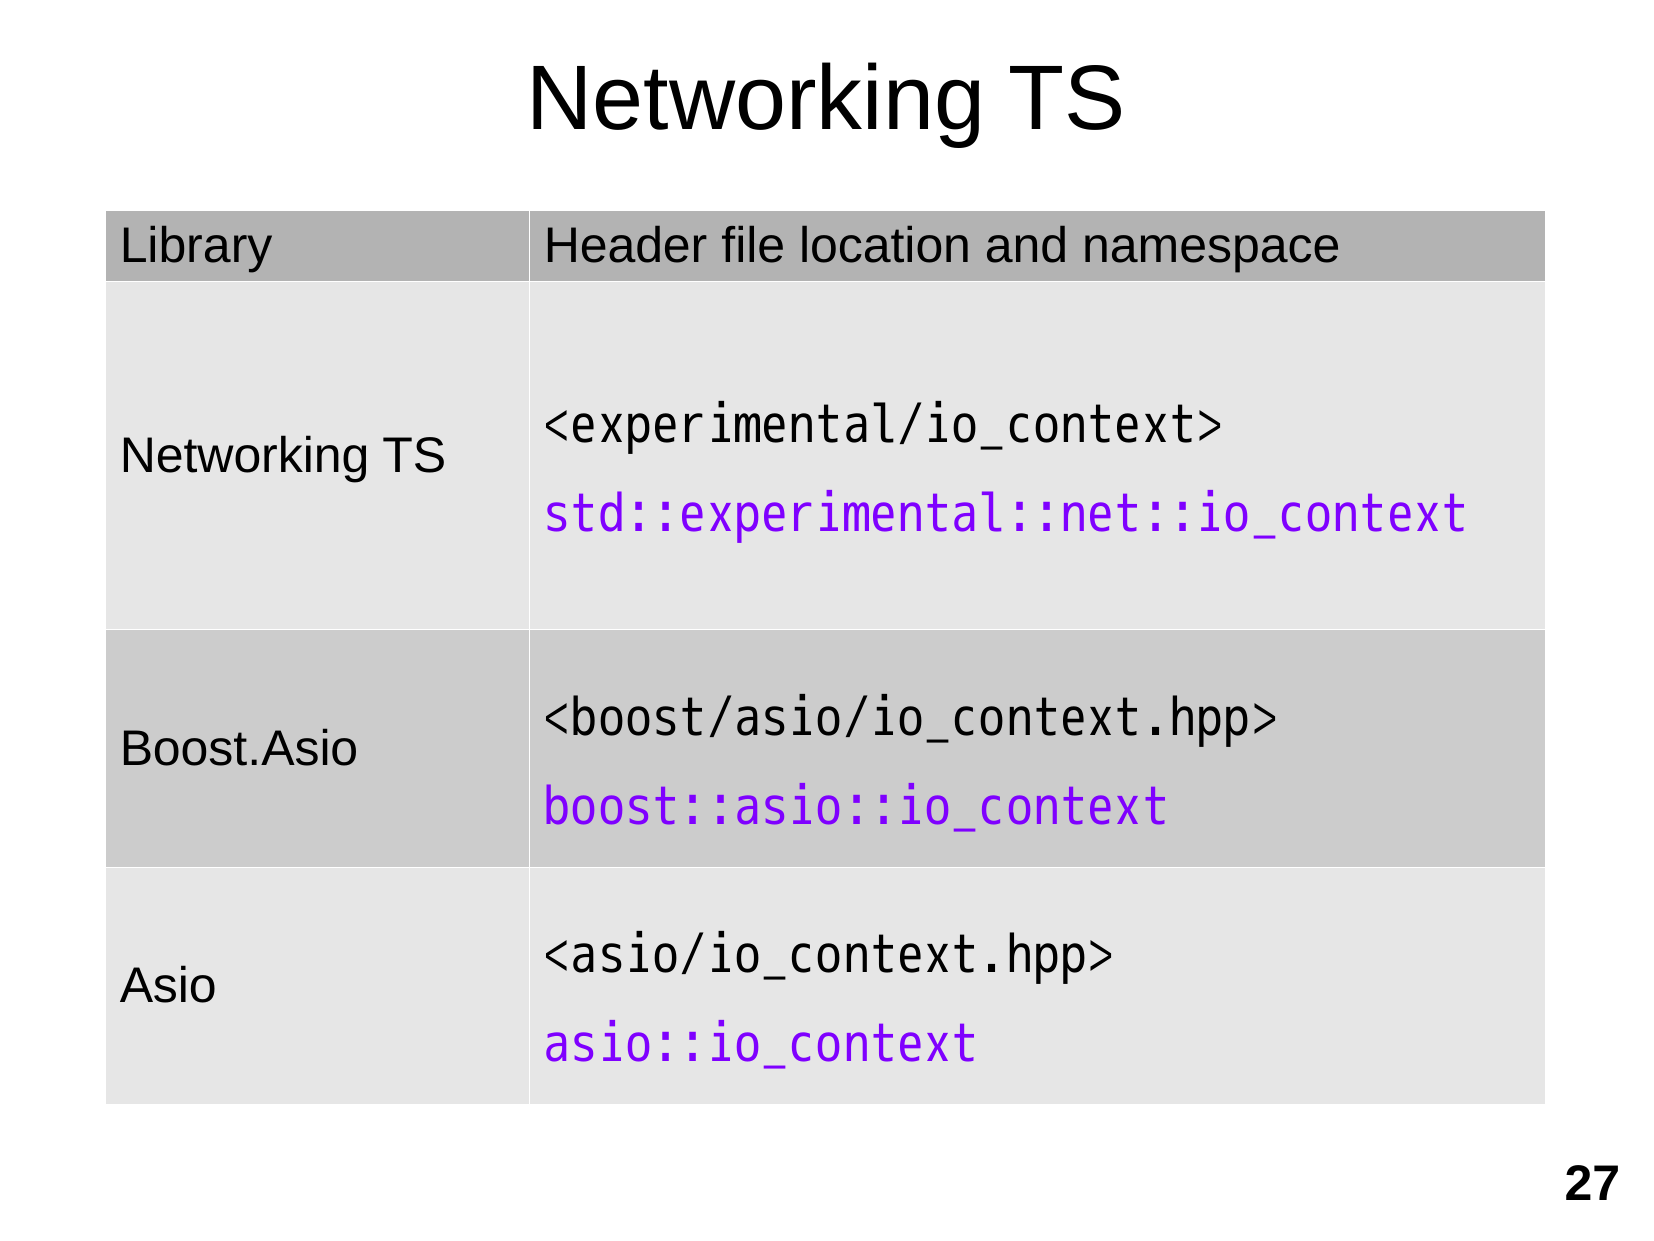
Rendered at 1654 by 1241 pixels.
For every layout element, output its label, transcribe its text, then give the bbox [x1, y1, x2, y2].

table_cell Boost.Asio [106, 630, 529, 867]
title Networking TS [82, 15, 1571, 181]
table_cell <asio/io_context.hpp> asio::io_context [530, 868, 1545, 1104]
table_cell Asio [106, 868, 529, 1104]
table_header Header file location and namespace [530, 211, 1545, 281]
table_cell Networking TS [106, 282, 529, 629]
table_header Library [106, 211, 529, 281]
table_cell <boost/asio/io_context.hpp> boost::asio::io_context [530, 630, 1545, 867]
table_cell <experimental/io_context> std::experimental::net::io_context [530, 282, 1545, 629]
